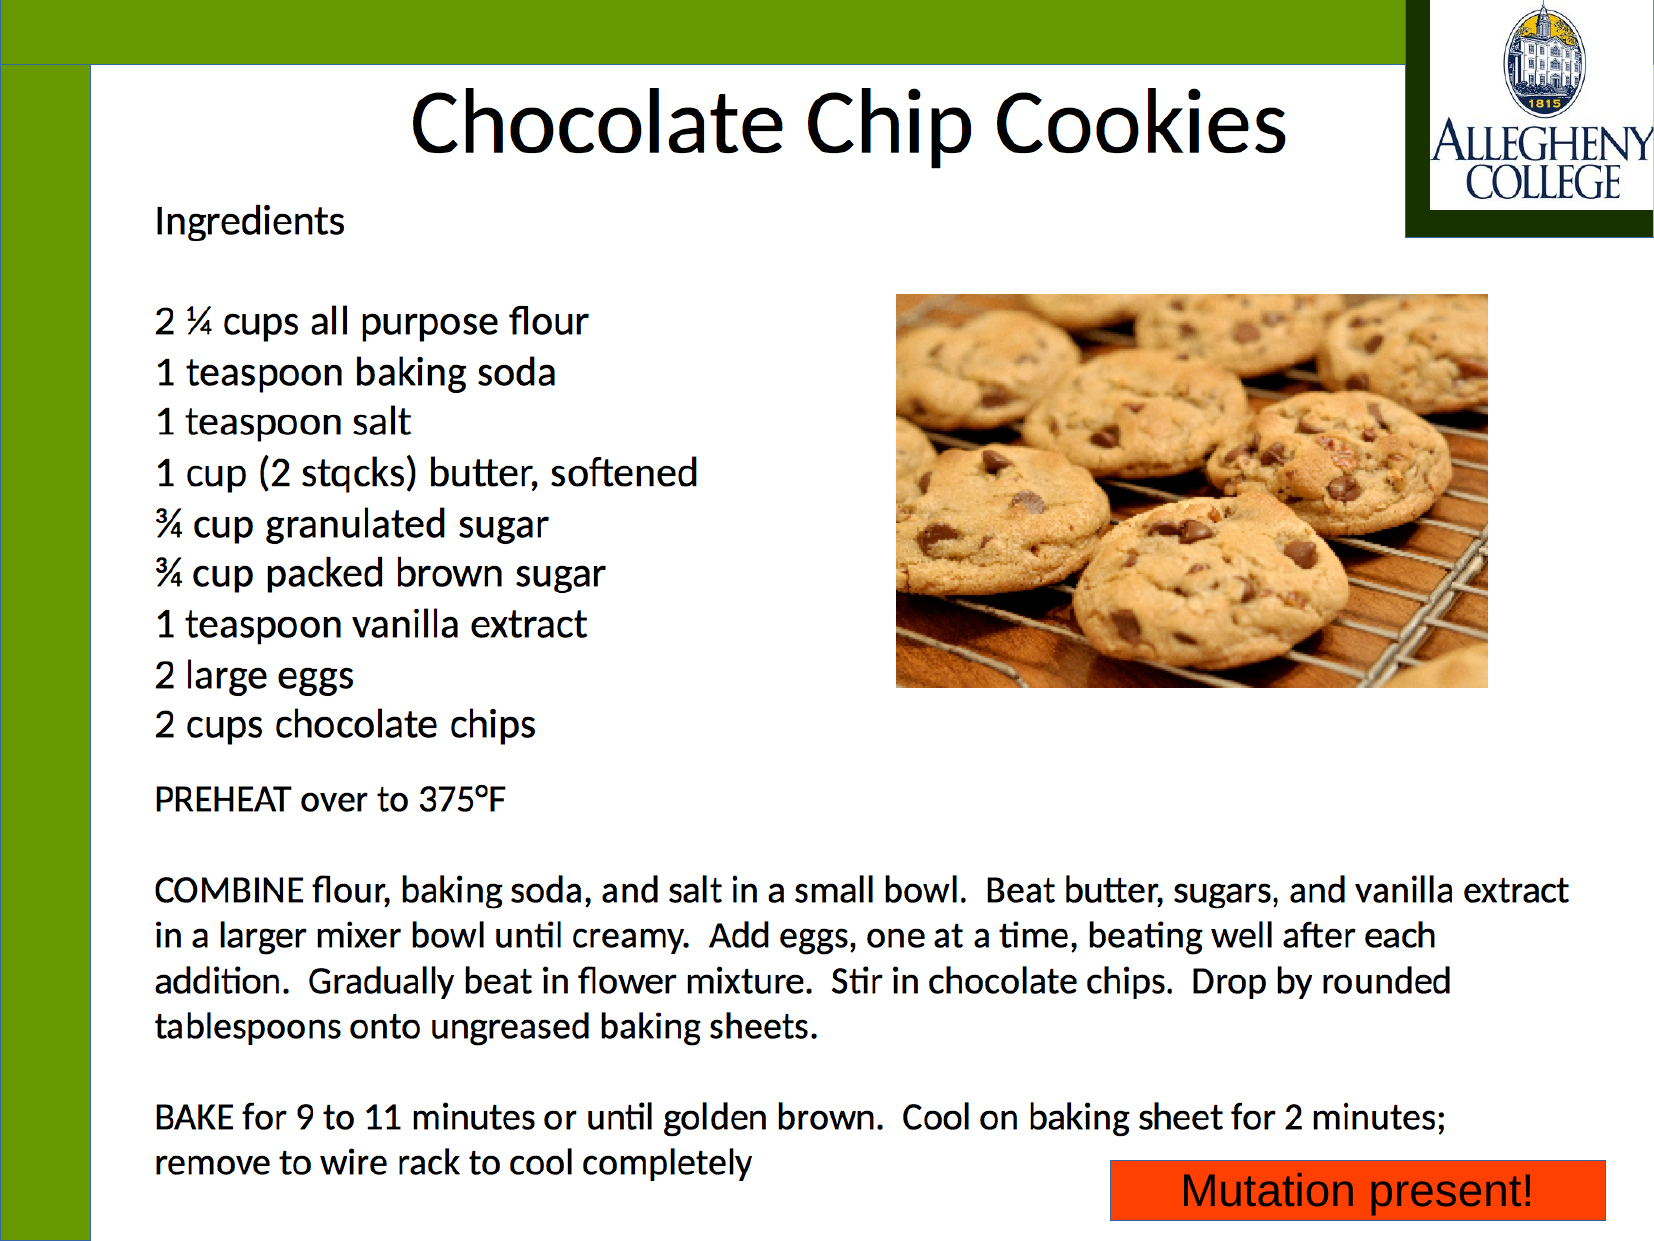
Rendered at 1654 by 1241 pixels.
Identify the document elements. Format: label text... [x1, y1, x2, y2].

text_box Mutation present! [1110, 1160, 1606, 1221]
picture [1430, 0, 1654, 210]
text_box [0, 0, 1654, 1241]
picture [120, 82, 1592, 1189]
